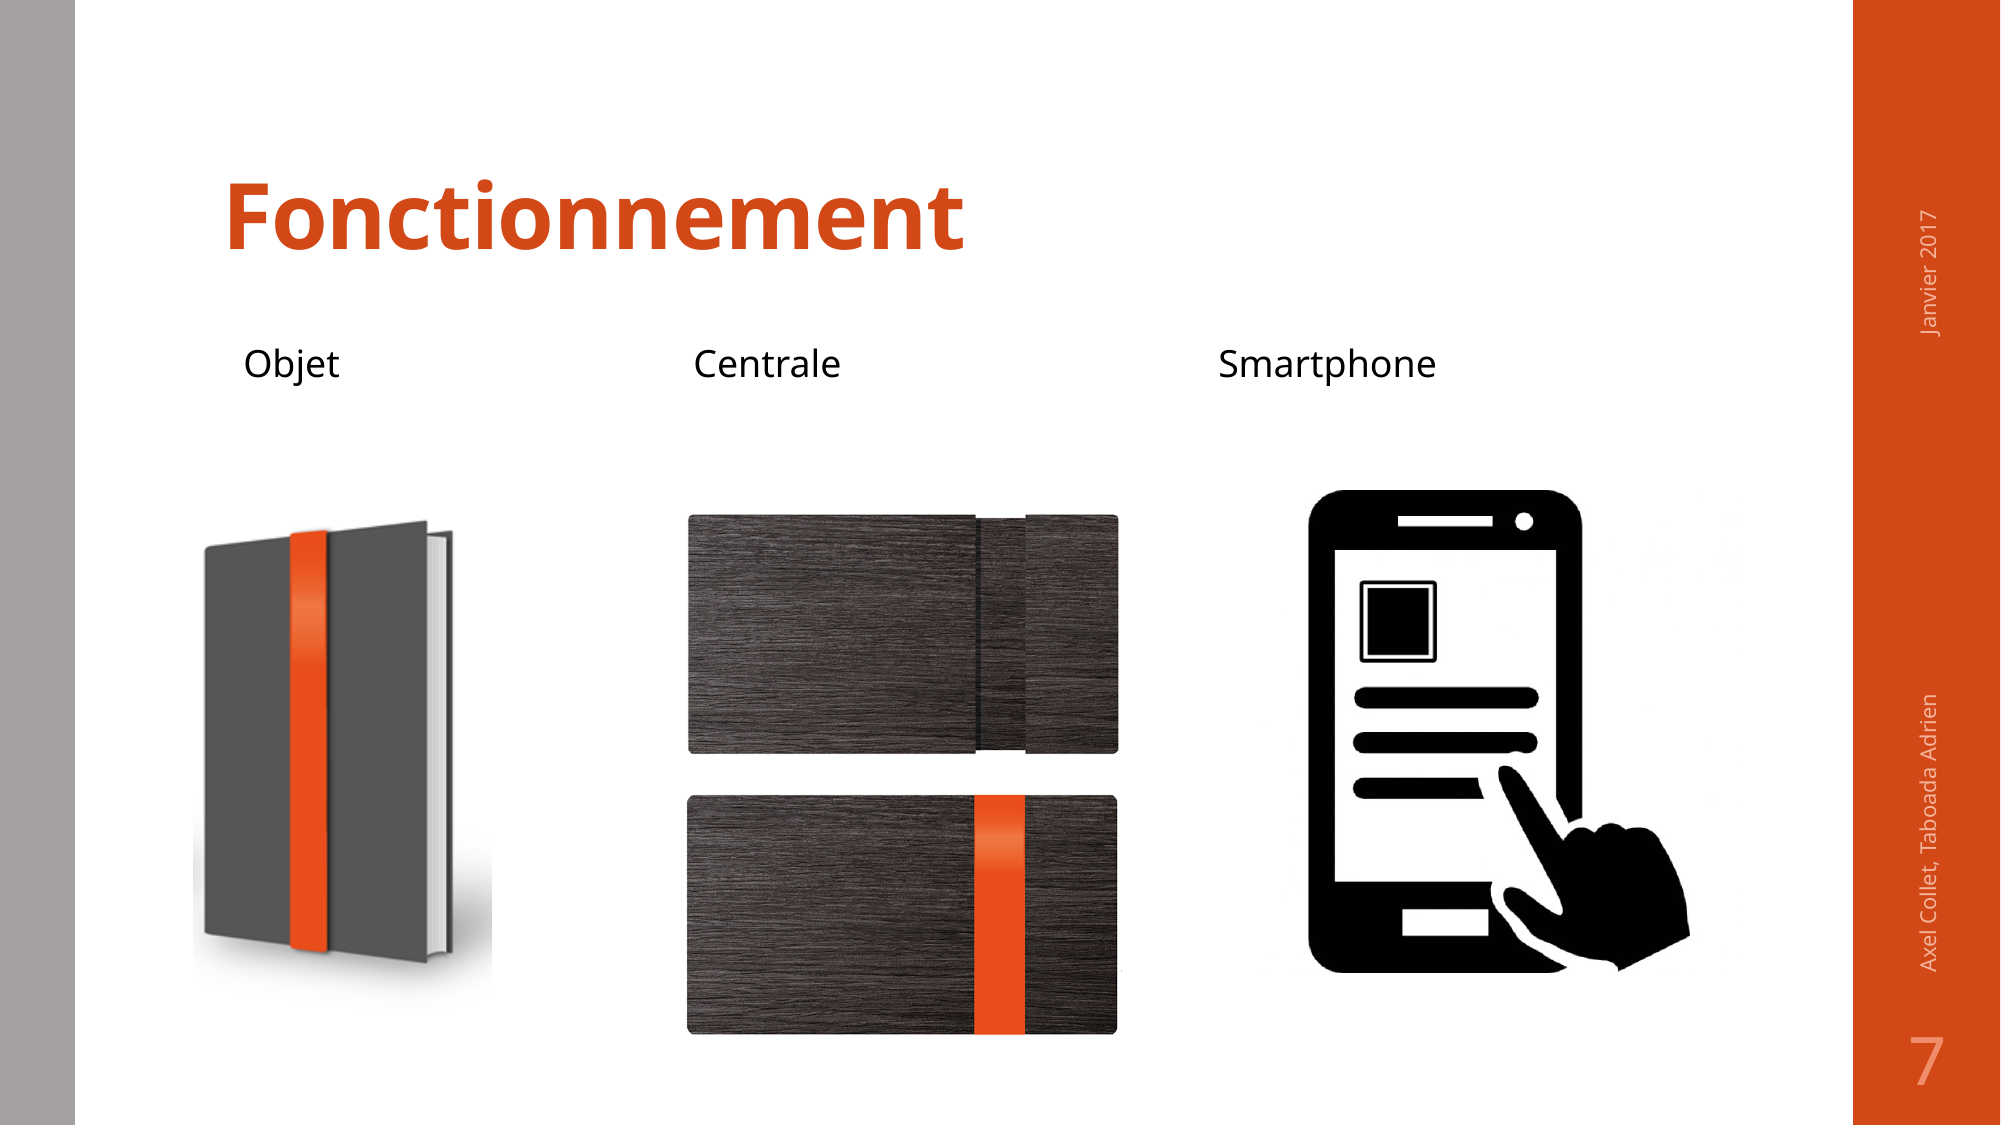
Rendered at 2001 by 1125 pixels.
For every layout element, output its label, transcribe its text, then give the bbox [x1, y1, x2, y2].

text_box [1852, 1012, 2000, 1110]
picture [656, 490, 1122, 1053]
text_box Objet Centrale Smartphone [228, 333, 1688, 394]
text_box Axel Collet, Taboada Adrien [1897, 400, 1958, 988]
text_box Janvier 2017 [1897, 37, 1958, 351]
picture [1257, 490, 1741, 973]
picture [193, 490, 492, 1019]
title Fonctionnement [206, 48, 1797, 278]
